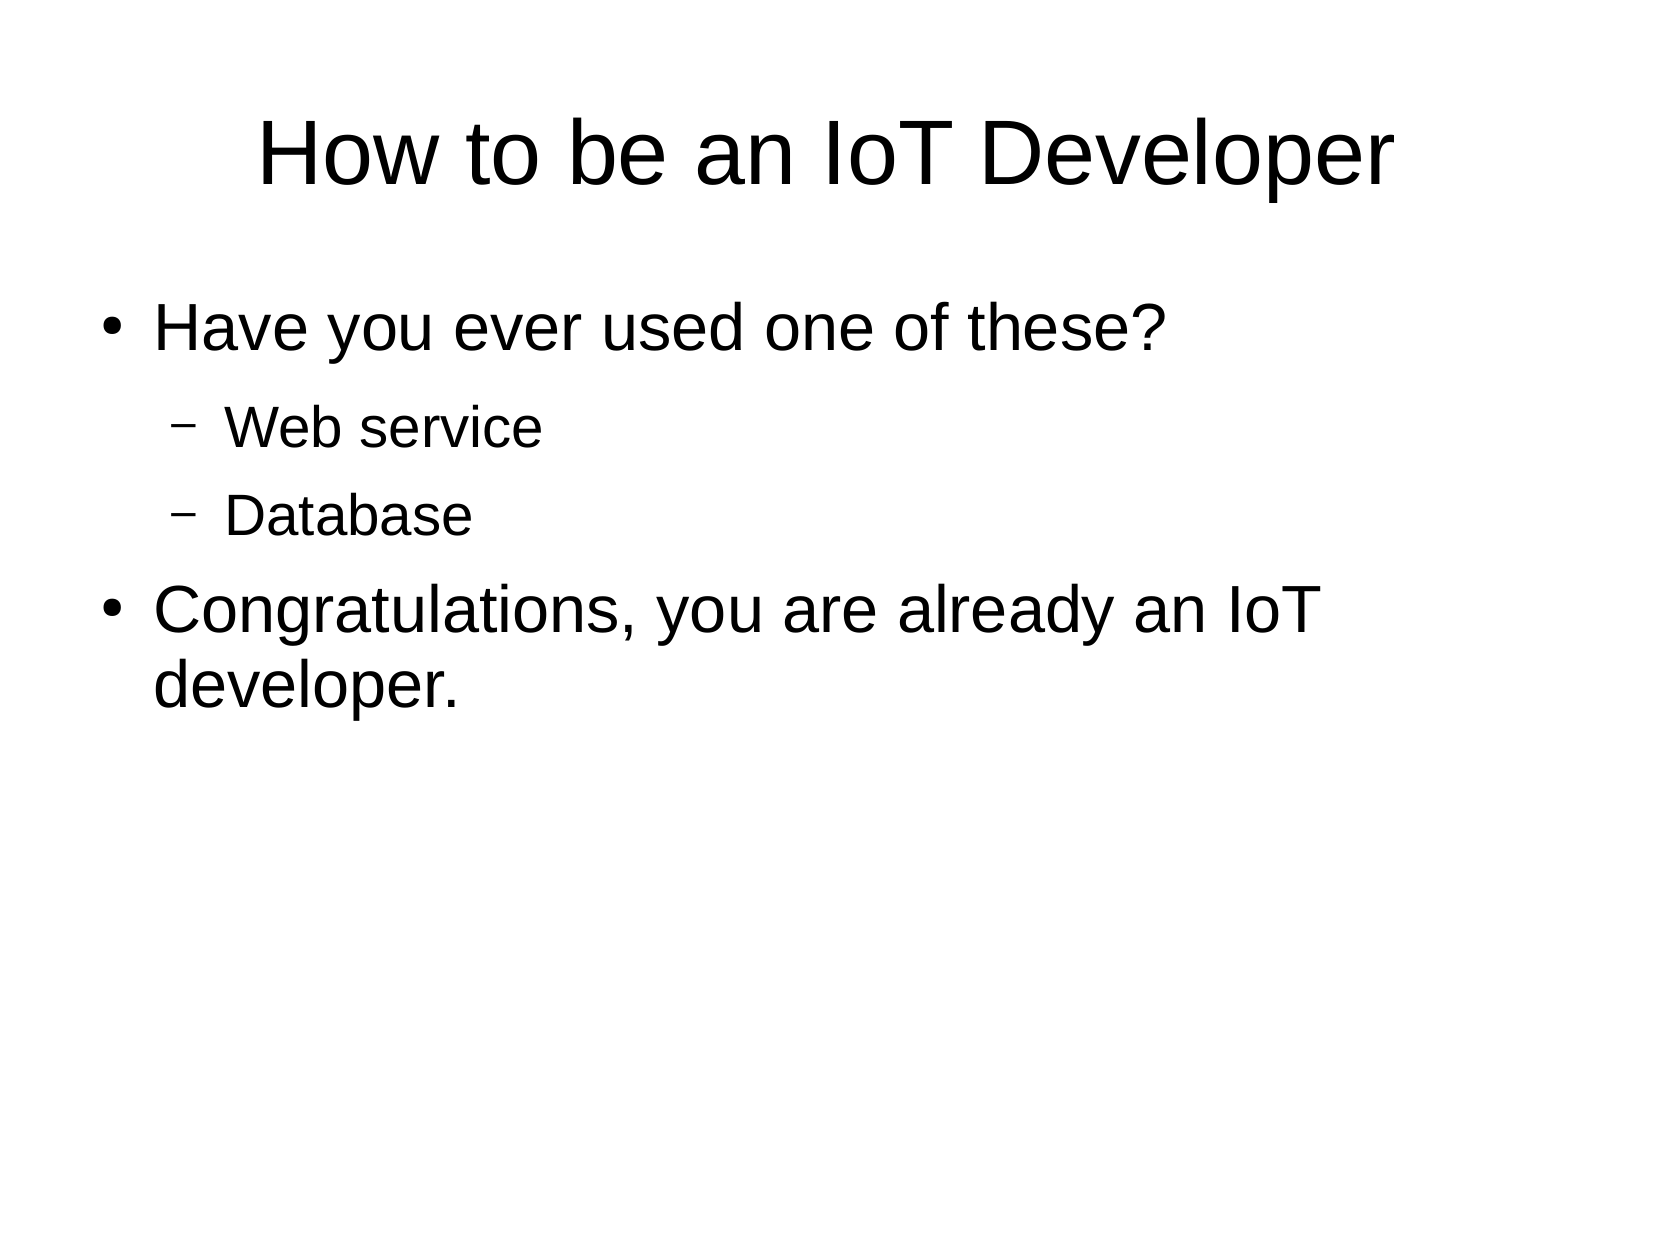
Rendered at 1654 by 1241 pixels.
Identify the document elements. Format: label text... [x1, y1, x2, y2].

list Have you ever used one of these? Web service Database Congratulations, you are already an IoT developer. [82, 290, 1571, 1010]
title How to be an IoT Developer [82, 49, 1571, 257]
